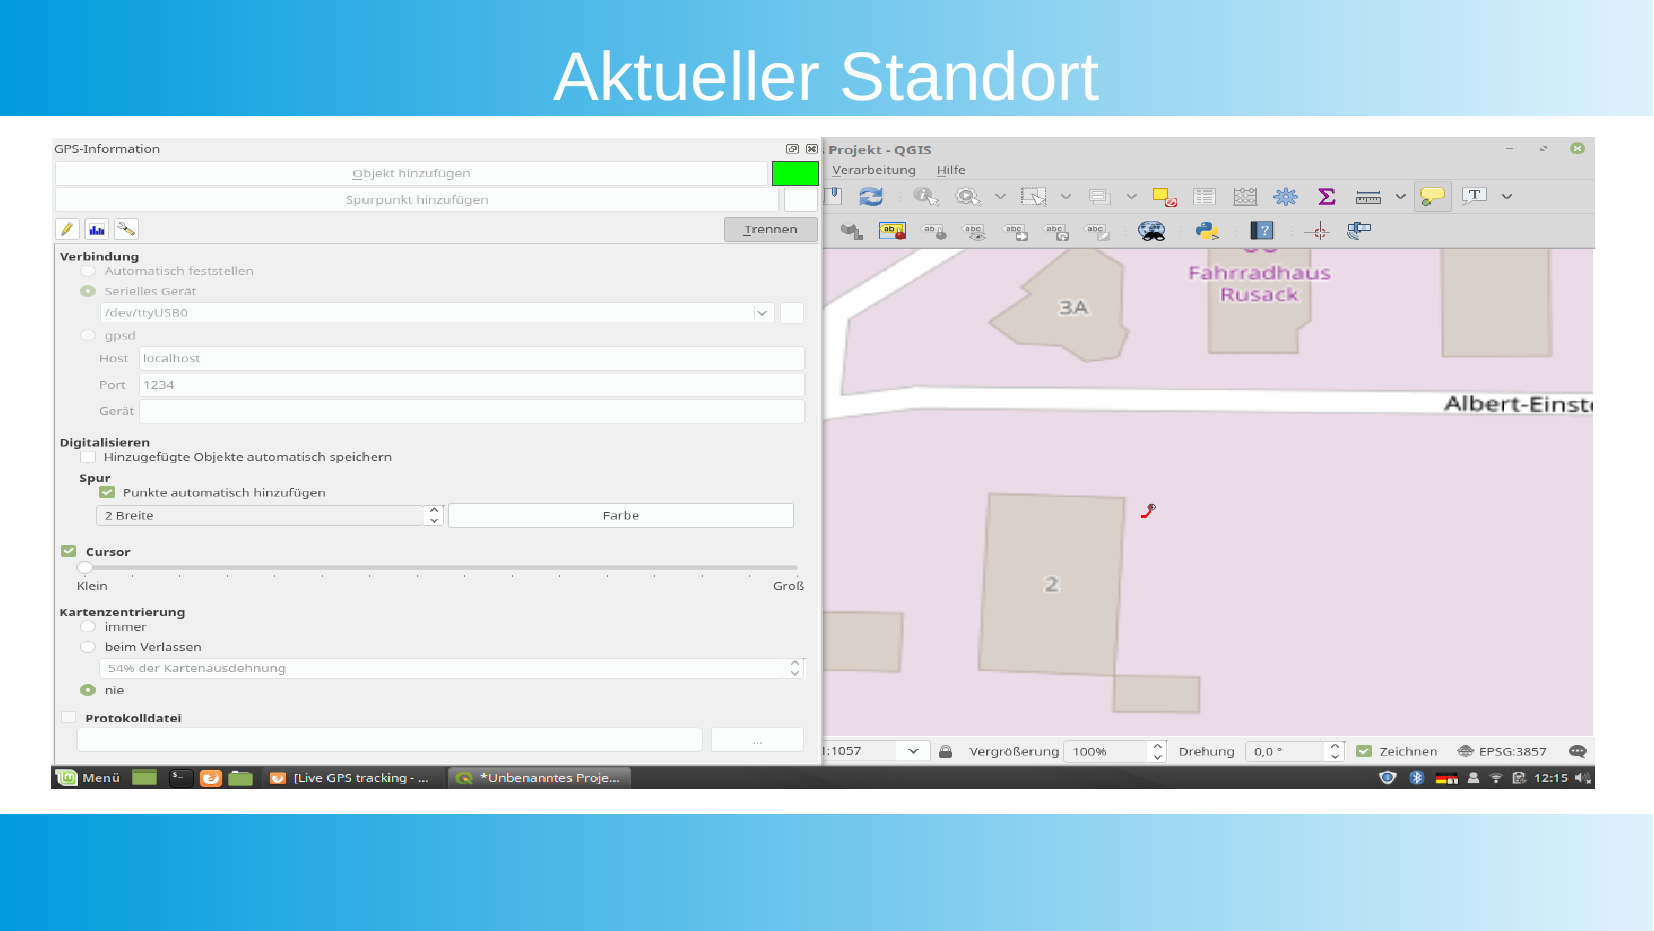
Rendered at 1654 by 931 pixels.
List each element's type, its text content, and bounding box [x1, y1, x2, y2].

picture [51, 137, 1595, 789]
title Aktueller Standort [82, 37, 1571, 116]
